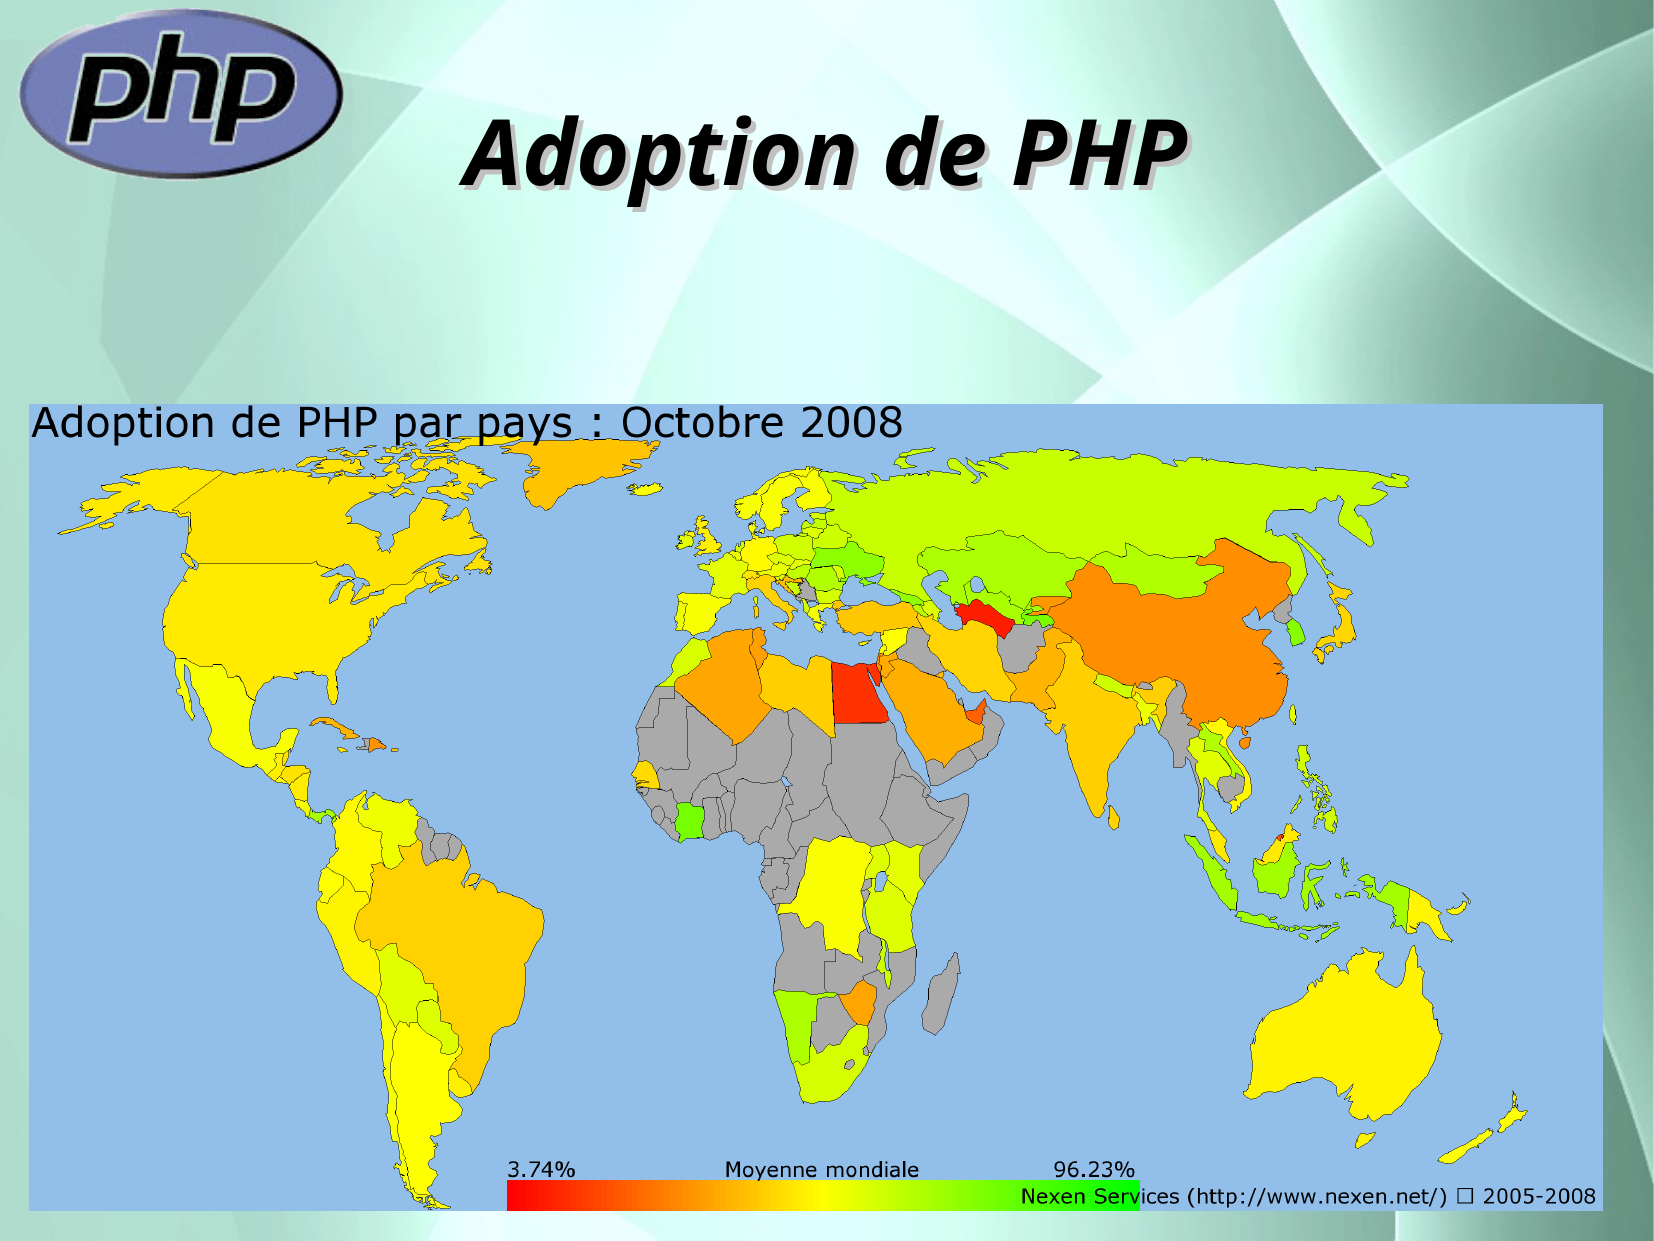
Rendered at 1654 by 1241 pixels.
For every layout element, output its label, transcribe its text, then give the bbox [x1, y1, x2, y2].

title Adoption de PHP [82, 49, 1571, 257]
picture [0, 0, 1654, 1241]
